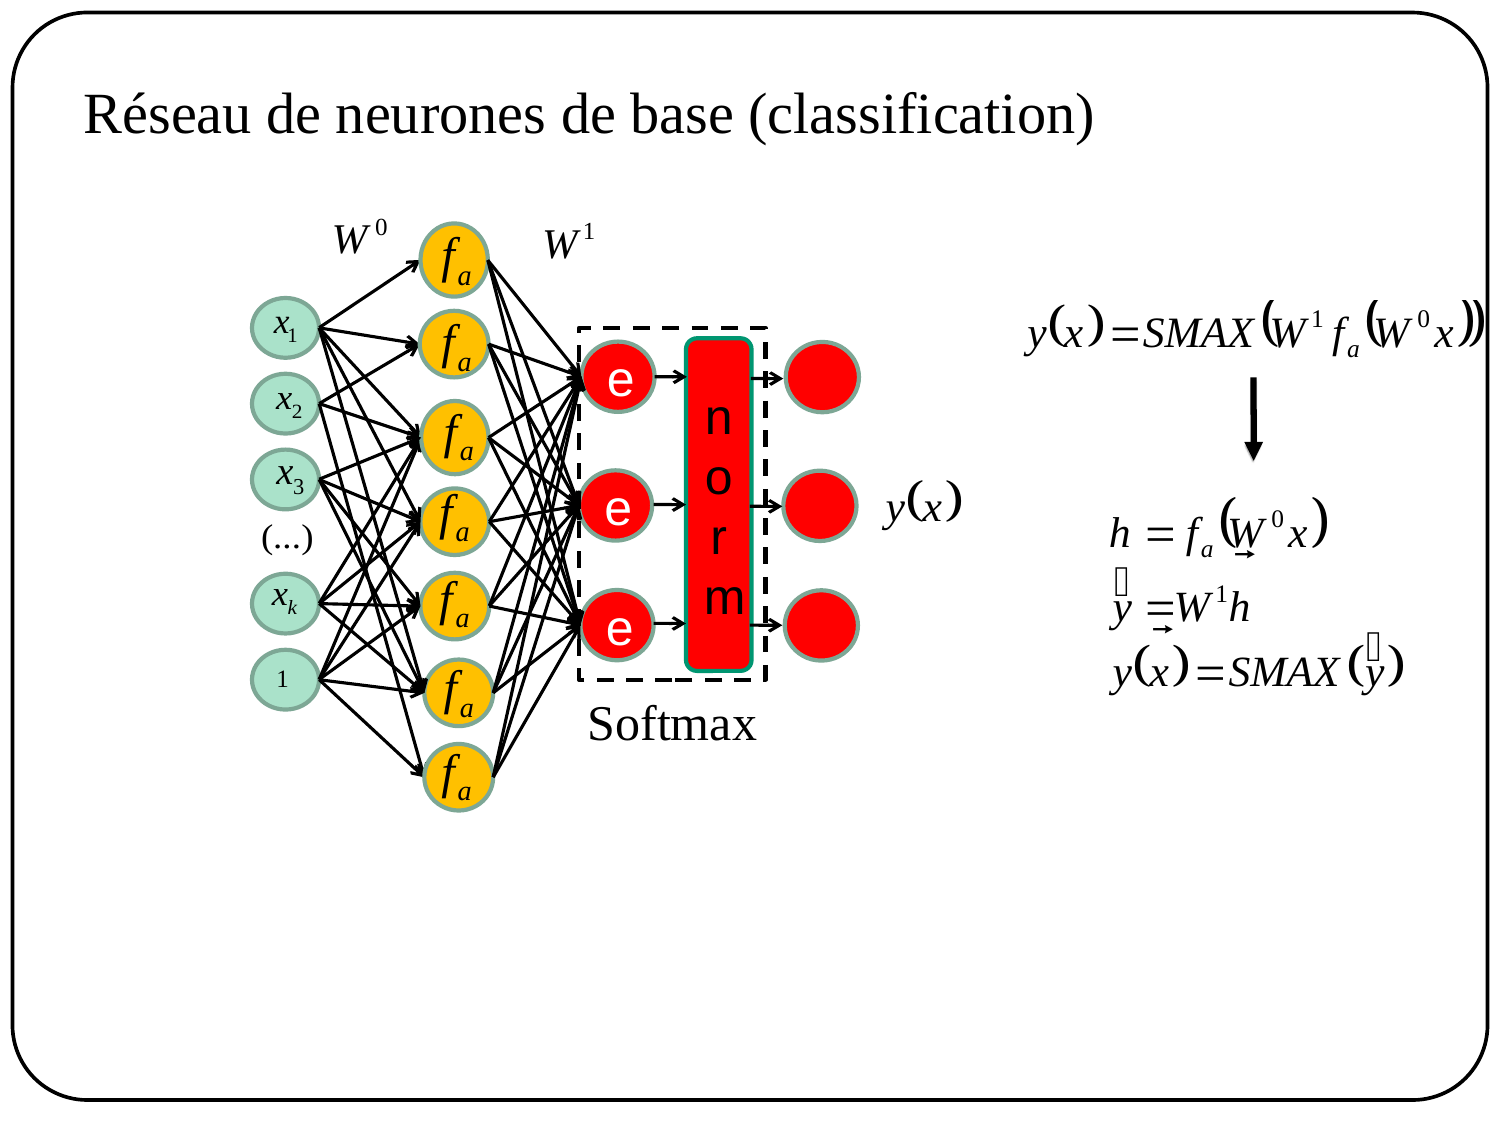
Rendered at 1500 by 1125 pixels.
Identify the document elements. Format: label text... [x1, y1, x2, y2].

text_box [485, 755, 494, 799]
text_box [251, 649, 319, 710]
picture [256, 516, 321, 563]
text_box [487, 673, 494, 712]
picture [427, 656, 484, 730]
chart [423, 568, 482, 644]
text_box [419, 326, 425, 362]
text_box Softmax [572, 683, 773, 759]
text_box norm [685, 338, 752, 671]
picture [329, 208, 394, 265]
text_box [785, 341, 859, 413]
picture [422, 566, 480, 640]
chart [426, 740, 485, 815]
text_box [482, 585, 490, 627]
picture [1016, 299, 1486, 369]
picture [268, 445, 311, 505]
text_box [312, 461, 319, 498]
picture [264, 570, 305, 623]
picture [875, 479, 963, 540]
chart [875, 479, 964, 542]
chart [265, 572, 306, 626]
chart [425, 310, 484, 385]
text_box Réseau de neurones de base (classification) [69, 67, 1111, 153]
picture [1102, 495, 1405, 705]
text_box e [581, 341, 655, 412]
text_box [784, 590, 858, 661]
chart [276, 666, 295, 695]
text_box [484, 327, 489, 361]
picture [425, 739, 482, 813]
chart [428, 401, 487, 476]
text_box [420, 241, 425, 279]
text_box e [581, 589, 654, 661]
text_box [251, 303, 319, 358]
chart [1018, 301, 1489, 371]
picture [422, 479, 480, 555]
text_box [482, 501, 489, 543]
chart [428, 657, 487, 732]
text_box e [581, 470, 653, 541]
chart [257, 518, 322, 567]
text_box [484, 243, 488, 277]
text_box [251, 454, 303, 510]
picture [266, 297, 303, 348]
chart [329, 209, 396, 268]
text_box [783, 470, 857, 542]
picture [425, 222, 482, 298]
picture [275, 664, 292, 692]
chart [267, 299, 305, 350]
chart [423, 481, 482, 557]
text_box [311, 384, 319, 423]
picture [427, 399, 484, 473]
picture [425, 310, 482, 384]
chart [541, 214, 604, 273]
text_box [251, 579, 319, 634]
chart [270, 375, 311, 429]
picture [539, 212, 601, 269]
text_box [251, 378, 304, 434]
picture [268, 375, 309, 428]
text_box [421, 417, 427, 459]
